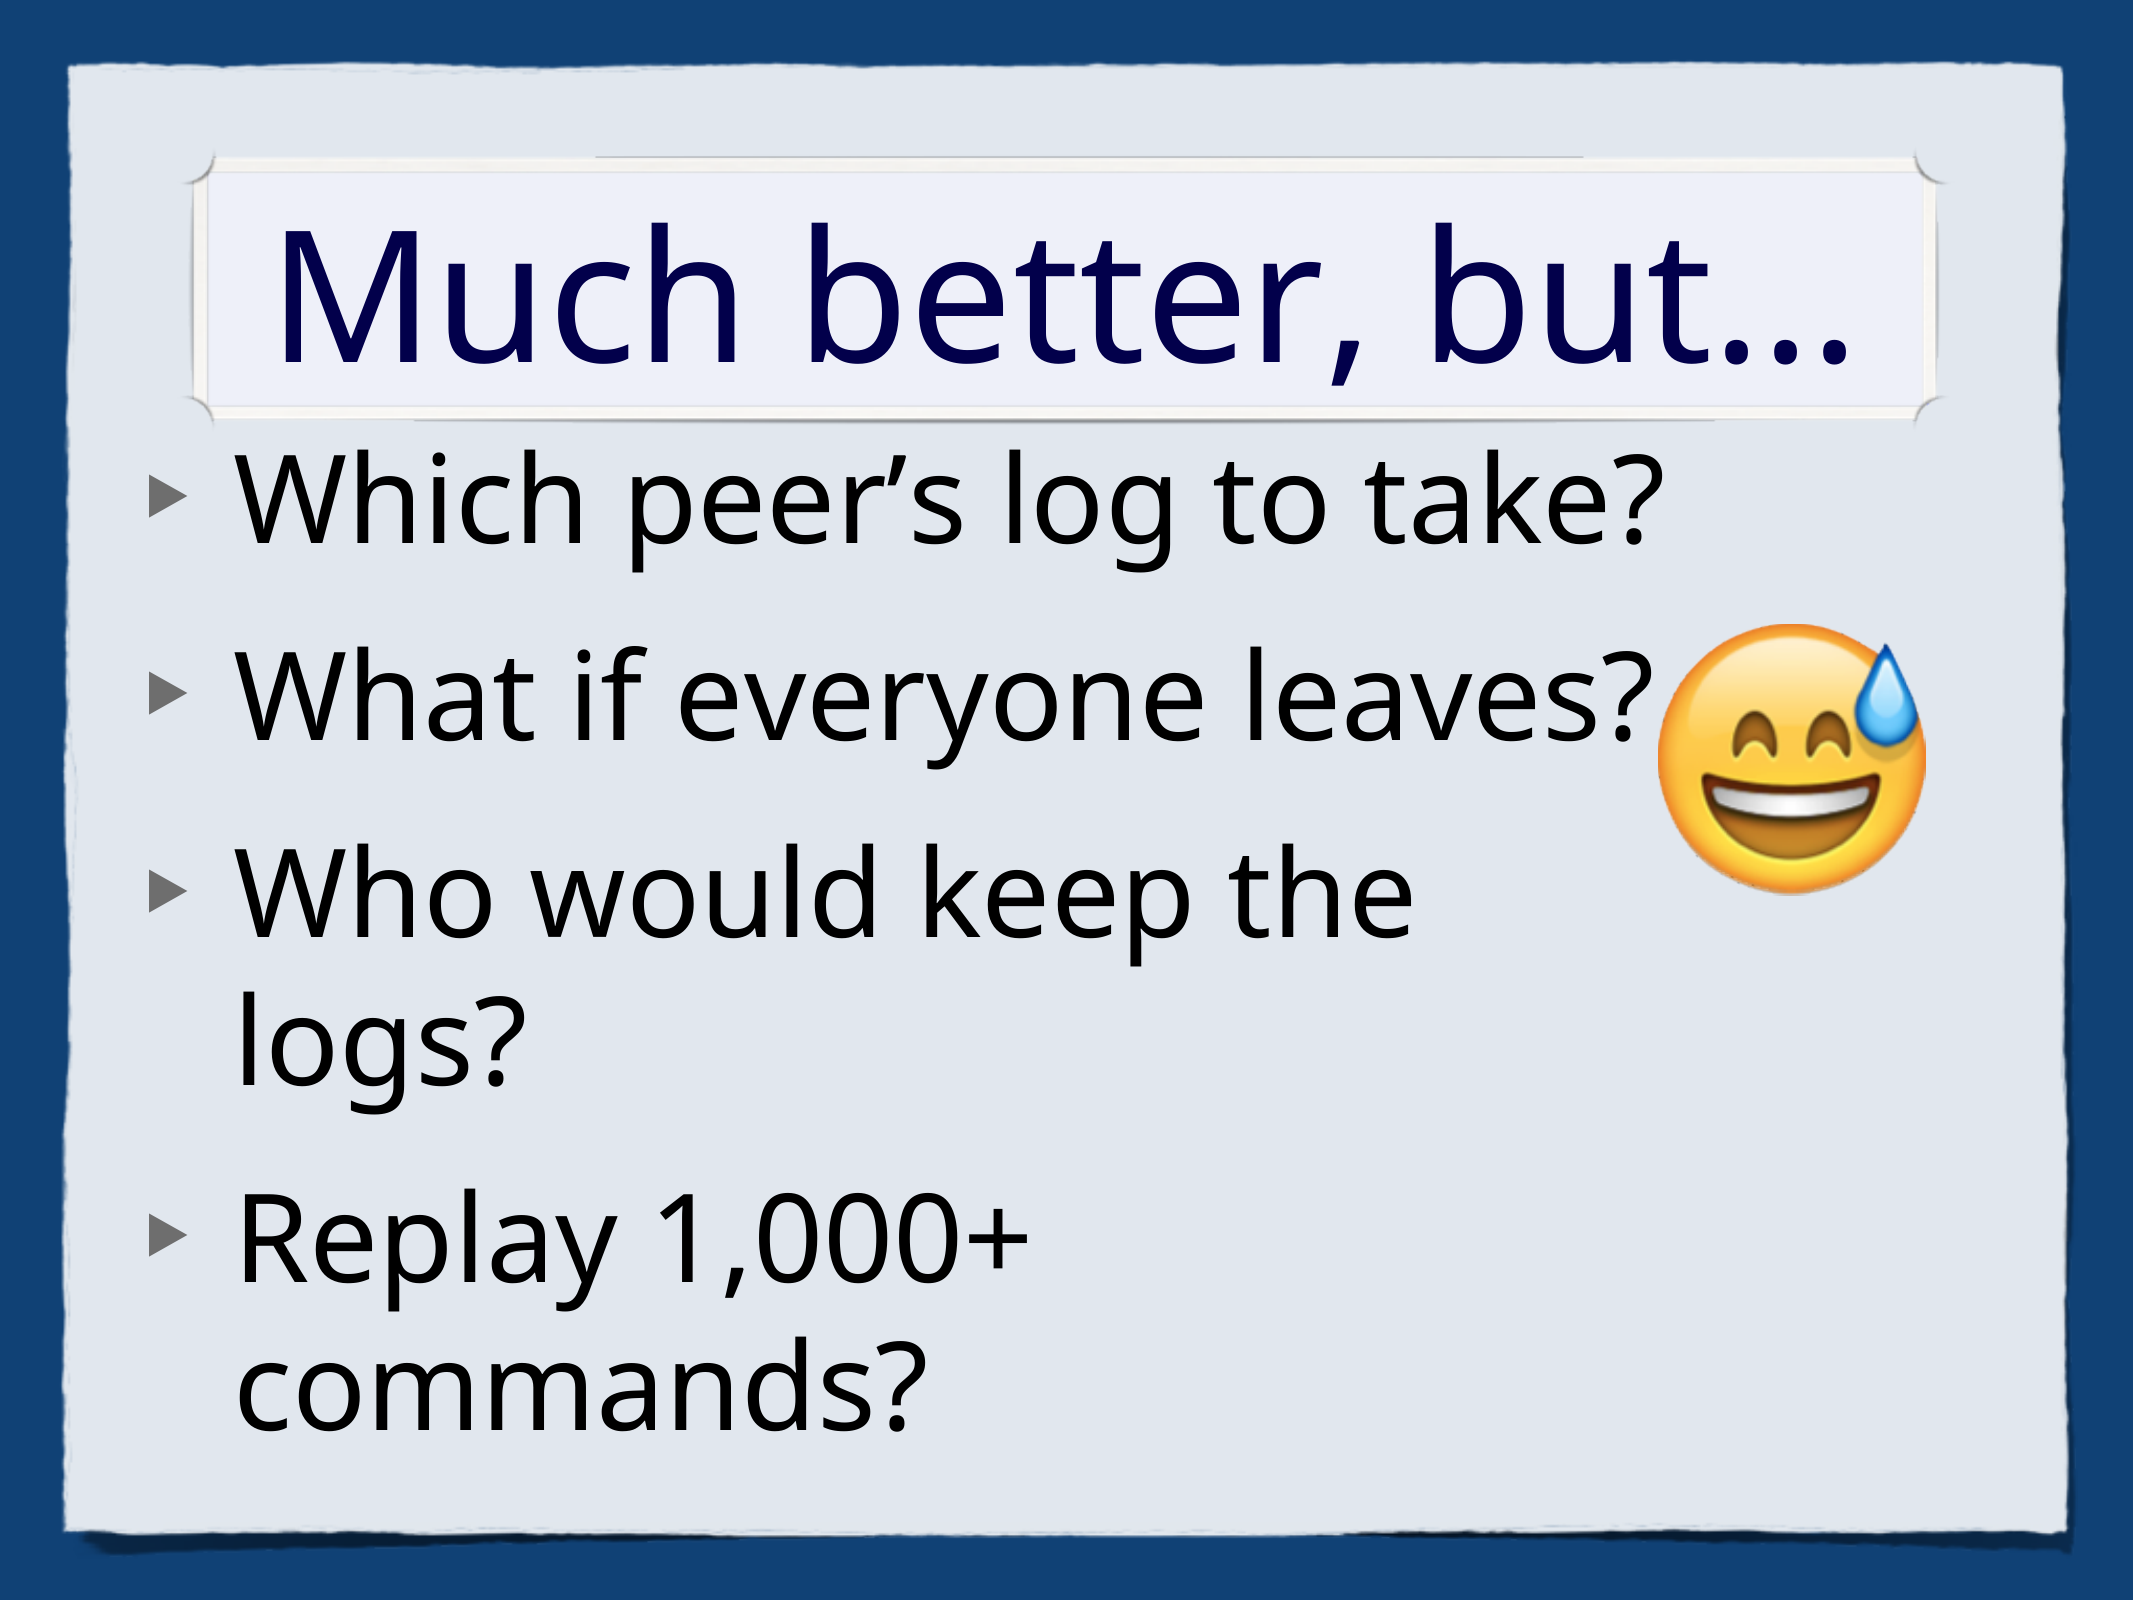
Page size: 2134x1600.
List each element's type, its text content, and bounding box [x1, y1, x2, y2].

picture [54, 52, 2078, 1559]
text_box Which peer’s log to take? What if everyone leaves? Who would keep the logs? Replay 1,000+ commands? [139, 558, 1738, 1317]
